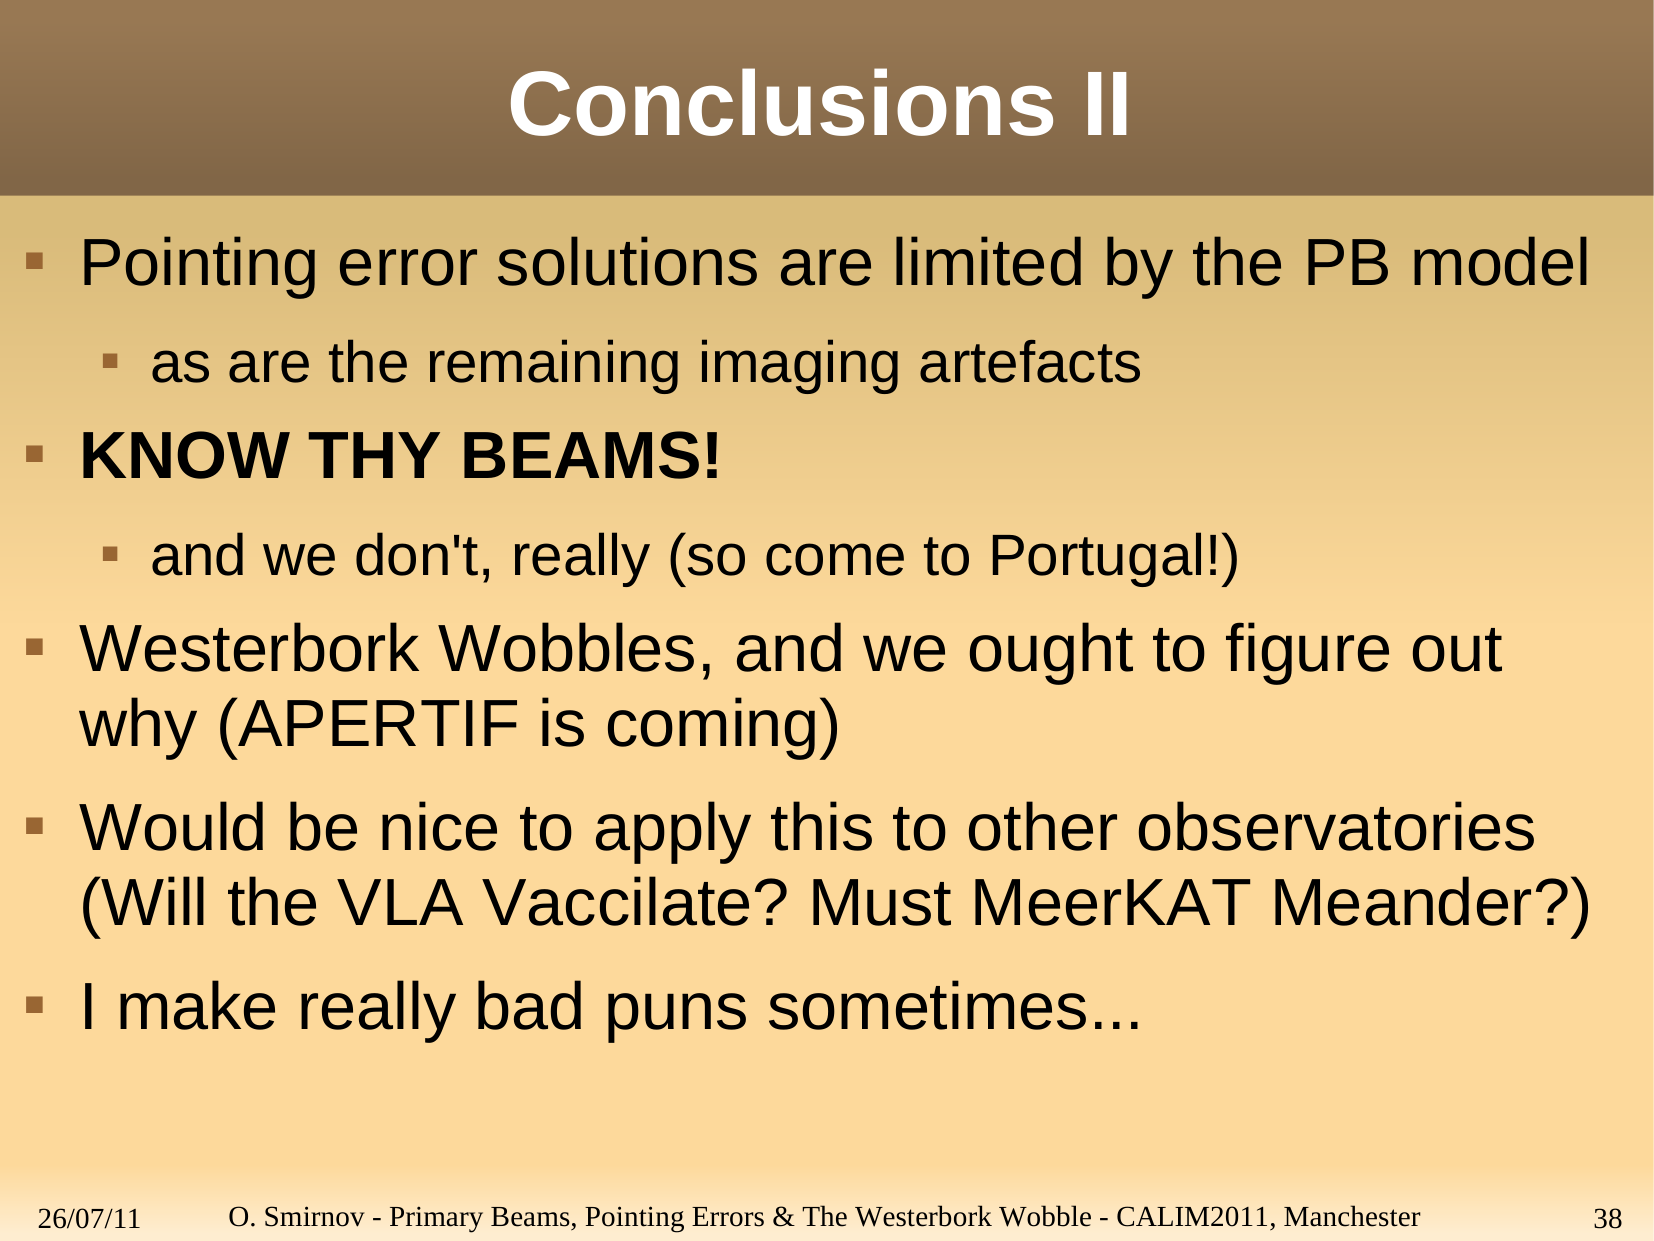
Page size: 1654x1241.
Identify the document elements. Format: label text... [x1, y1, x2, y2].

picture [0, 0, 1654, 1241]
list Pointing error solutions are limited by the PB model as are the remaining imaging artefacts KNOW THY BEAMS! and we don't, really (so come to Portugal!) Westerbork Wobbles, and we ought to figure out why (APERTIF is coming) Would be nice to apply this to other observatories (Will the VLA Vaccilate? Must MeerKAT Meander?) I make really bad puns sometimes... [8, 225, 1613, 1163]
title Conclusions II [76, 7, 1565, 200]
